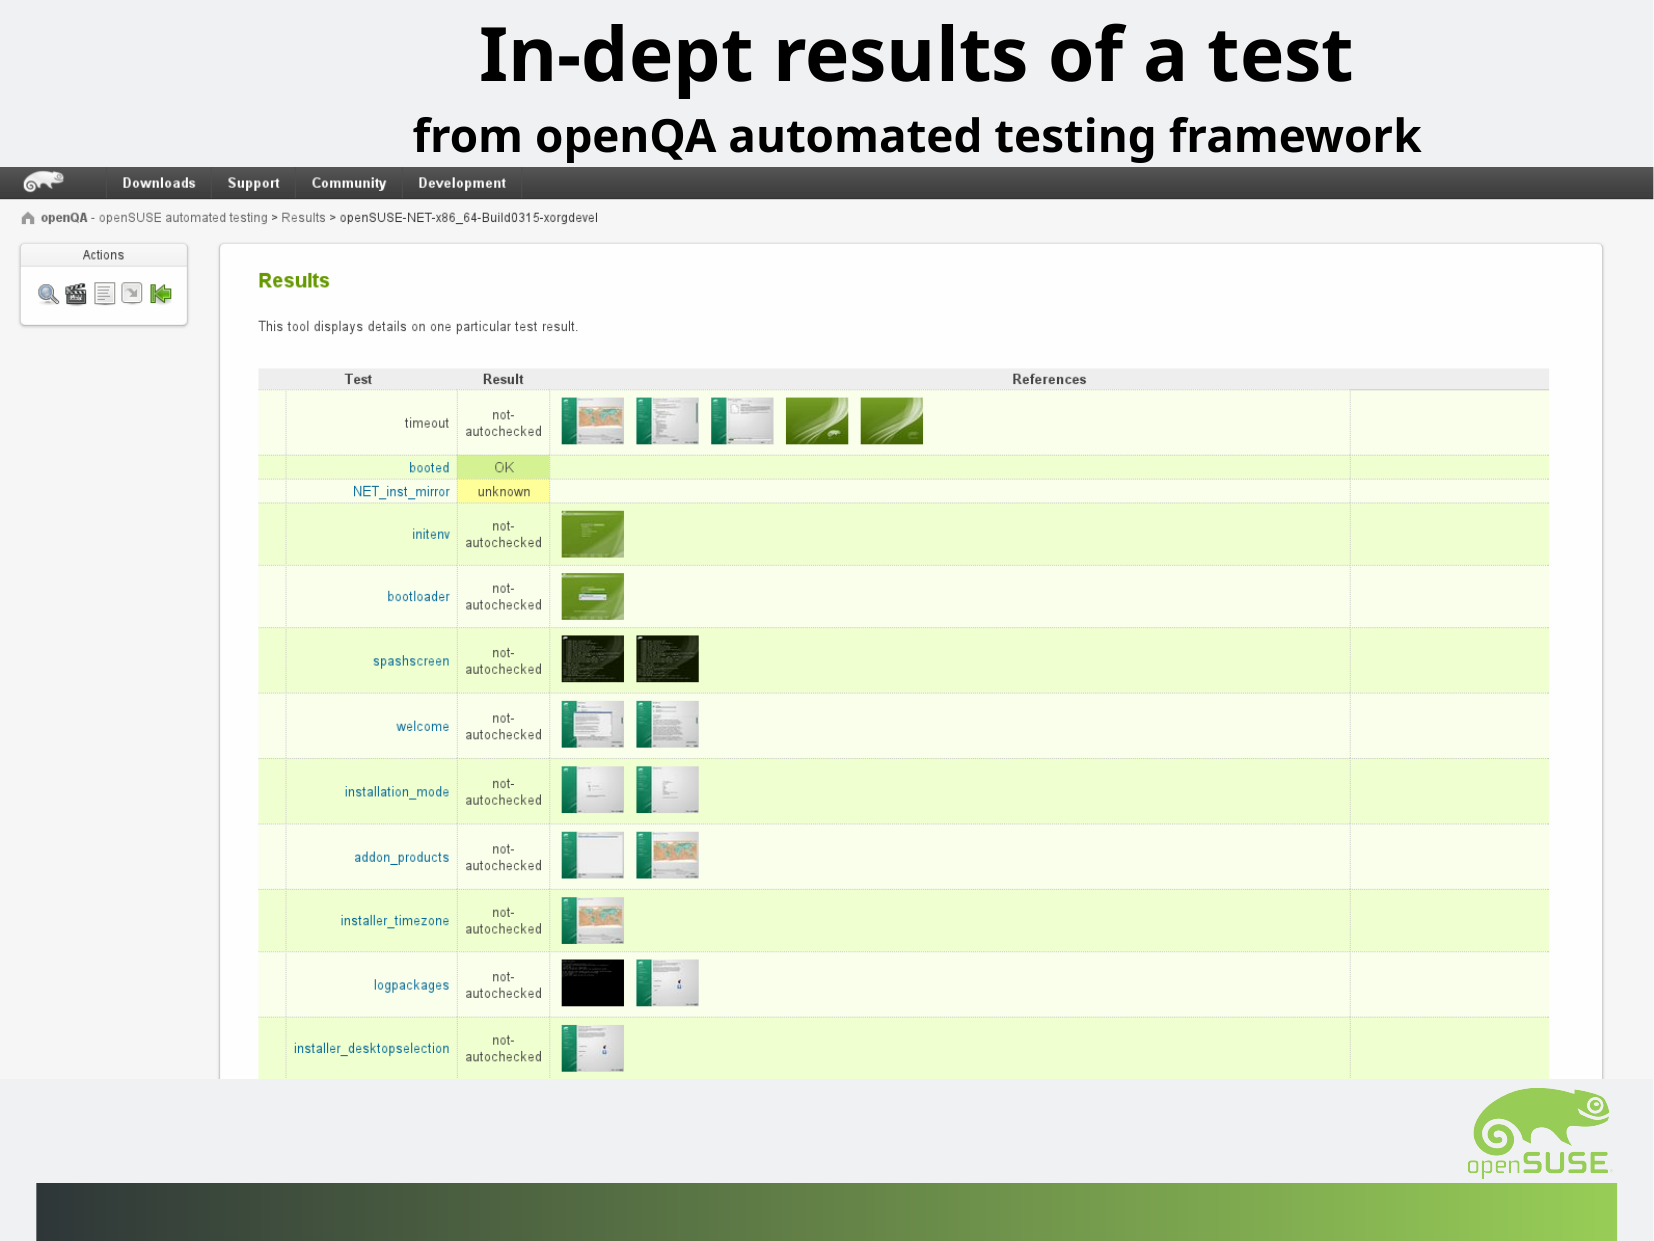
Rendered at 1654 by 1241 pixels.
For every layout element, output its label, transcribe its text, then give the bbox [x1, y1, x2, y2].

picture [0, 0, 1654, 1241]
title In-dept results of a test from openQA automated testing framework [412, 0, 1489, 188]
